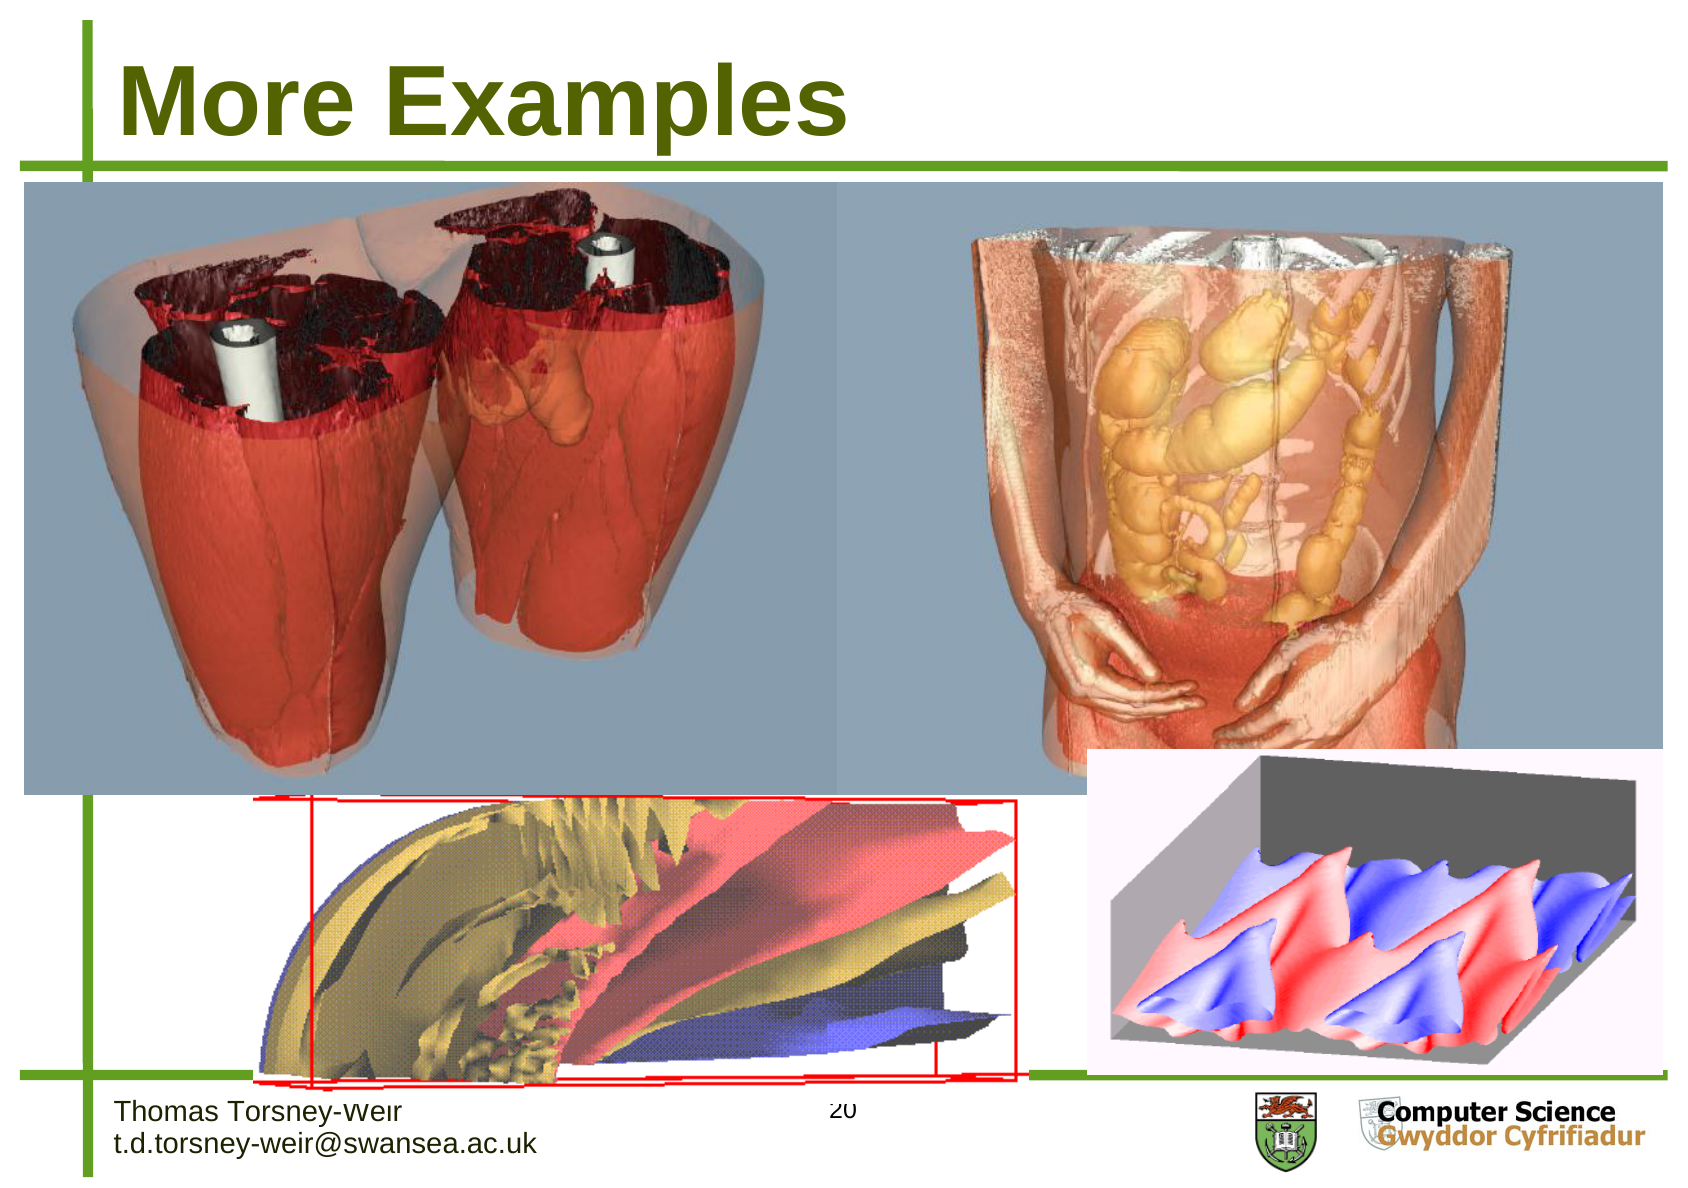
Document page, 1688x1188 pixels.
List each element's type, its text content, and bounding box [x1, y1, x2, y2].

text_box <number> [412, 1089, 1274, 1188]
picture [24, 182, 1663, 1104]
title More Examples [101, 29, 1666, 166]
picture [1274, 1092, 1654, 1173]
